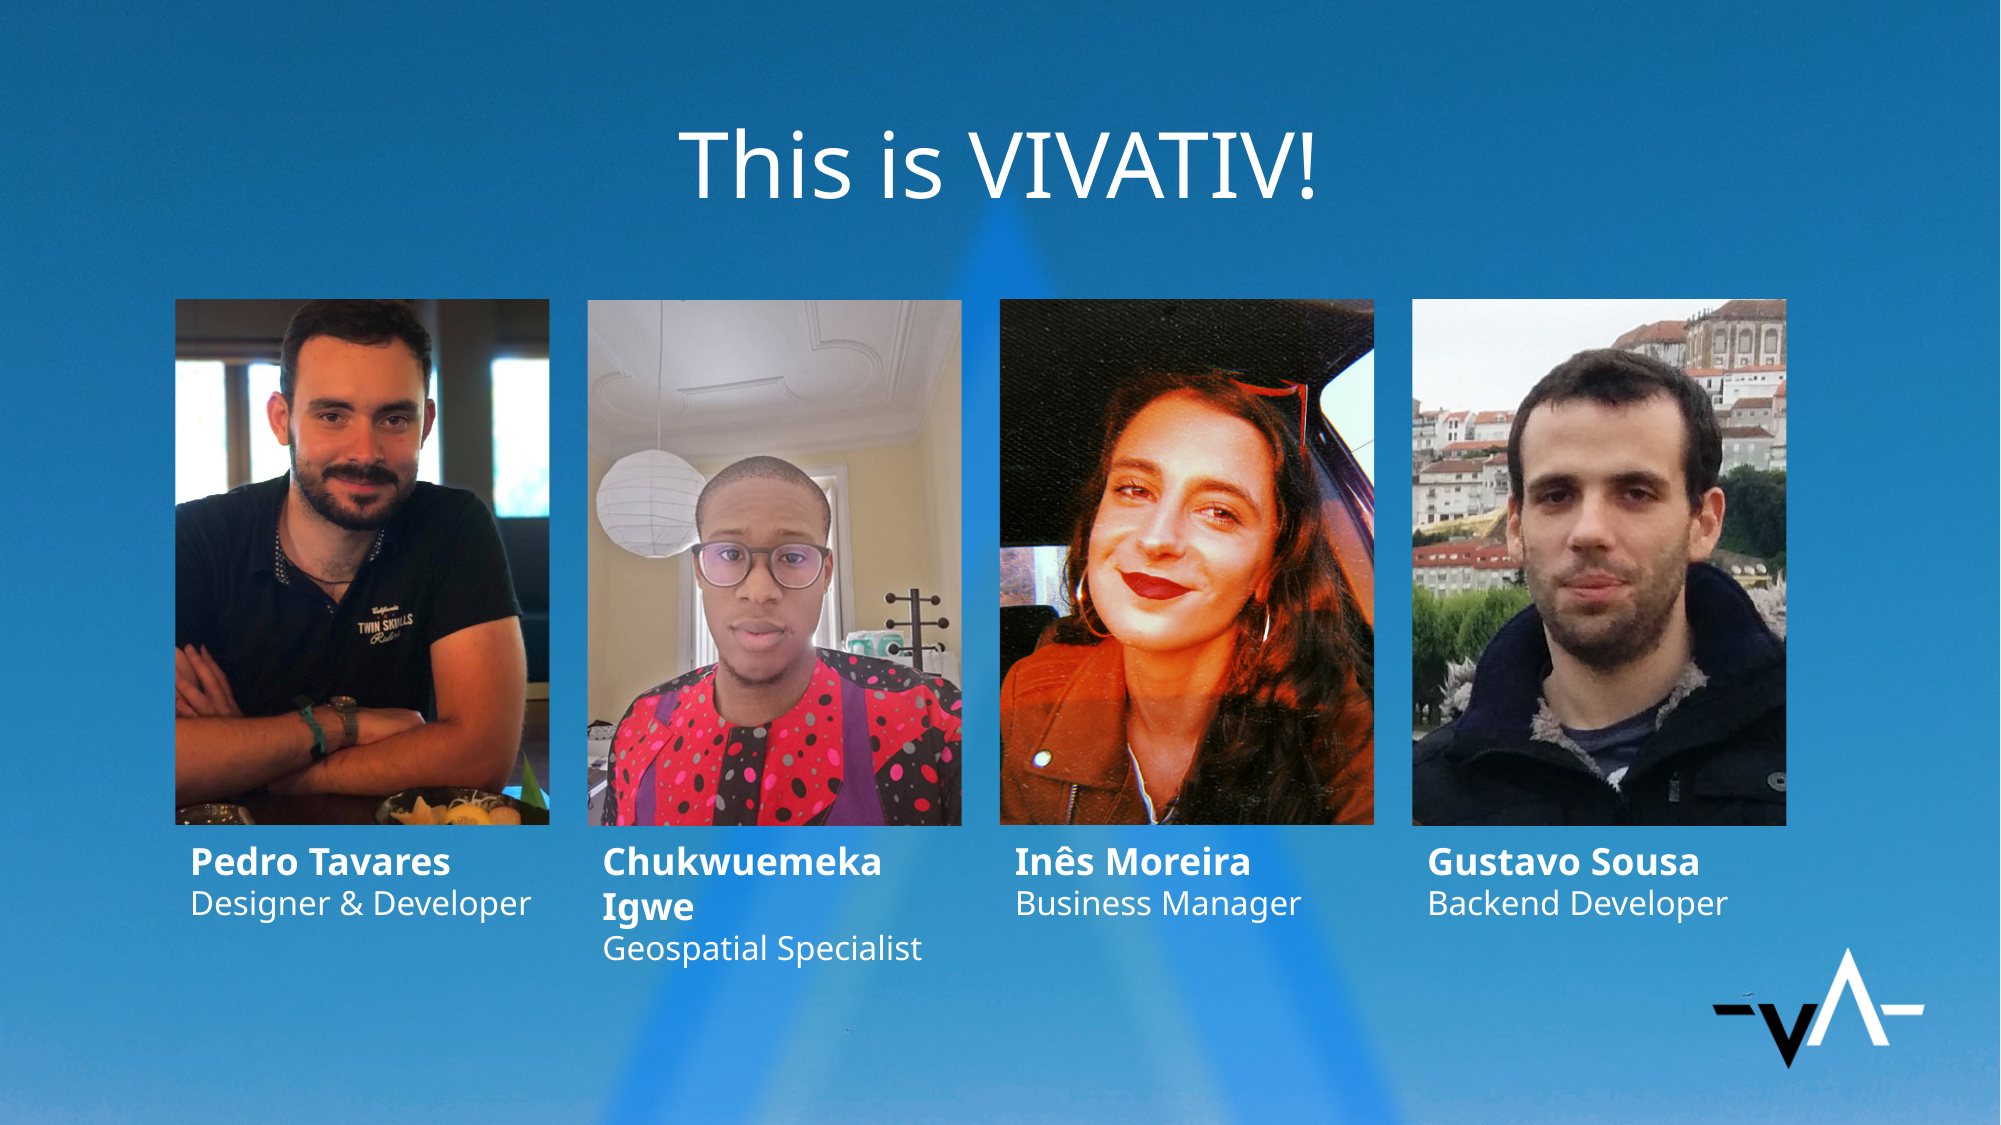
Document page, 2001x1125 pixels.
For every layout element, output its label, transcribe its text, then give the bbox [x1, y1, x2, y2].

picture [0, 0, 2001, 1125]
text_box Pedro Tavares Designer & Developer [175, 830, 550, 930]
text_box Inês Moreira Business Manager [999, 830, 1375, 930]
text_box Gustavo Sousa Backend Developer [1412, 830, 1787, 930]
text_box Chukwuemeka Igwe Geospatial Specialist [587, 830, 962, 975]
title This is VIVATIV! [137, 59, 1863, 278]
